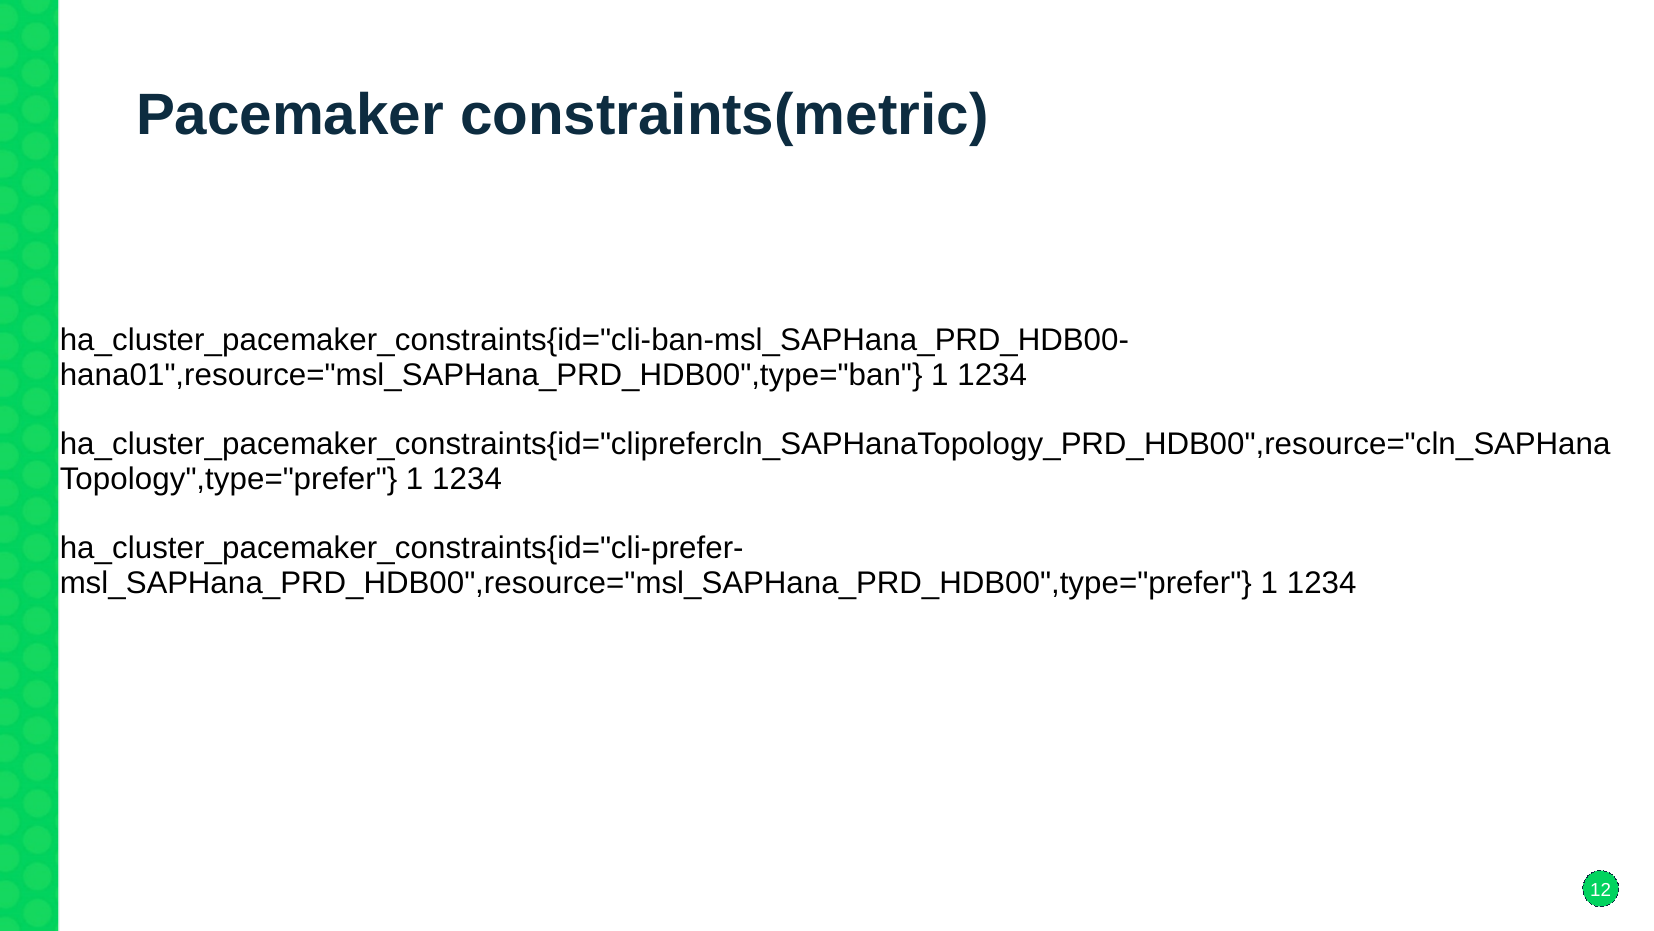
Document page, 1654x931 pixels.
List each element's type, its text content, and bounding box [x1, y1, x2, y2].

title Pacemaker constraints(metric) [121, 37, 1531, 193]
picture [0, 0, 76, 931]
text_box ha_cluster_pacemaker_constraints{id="cli-ban-msl_SAPHana_PRD_HDB00-hana01",resource="msl_SAPHana_PRD_HDB00",type="ban"} 1 1234 ha_cluster_pacemaker_constraints{id="cliprefercln_SAPHanaTopology_PRD_HDB00",resource="cln_SAPHanaTopology",type="prefer"} 1 1234 ha_cluster_pacemaker_constraints{id="cli-prefer-msl_SAPHana_PRD_HDB00",resource="msl_SAPHana_PRD_HDB00",type="prefer"} 1 1234 [45, 315, 1636, 691]
